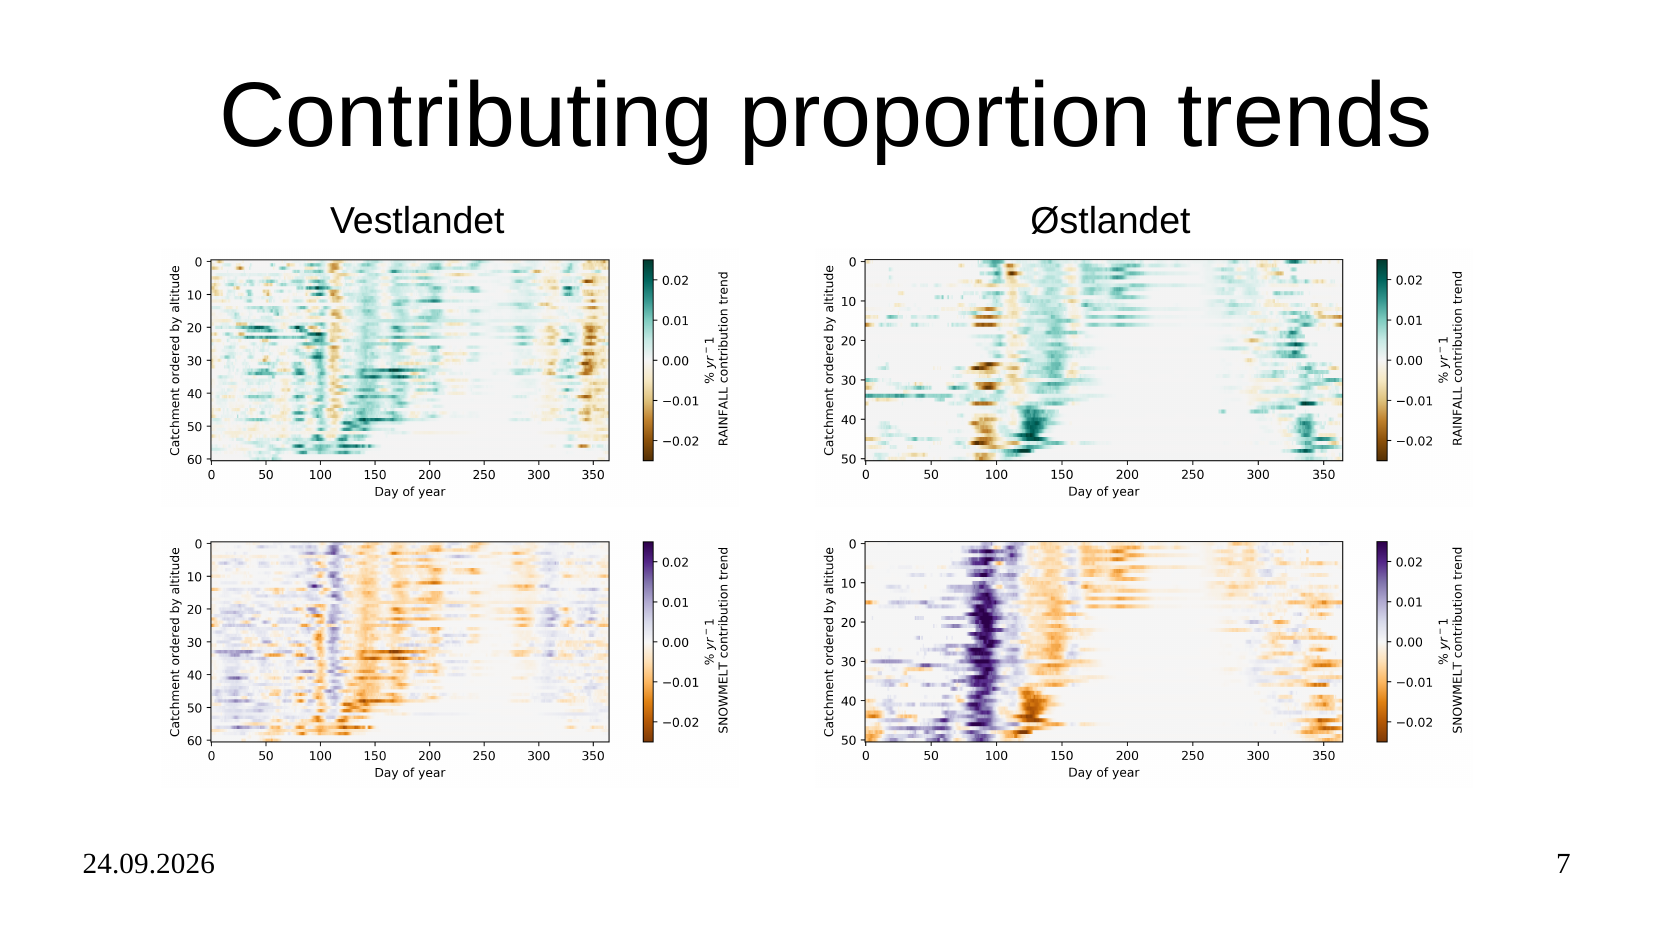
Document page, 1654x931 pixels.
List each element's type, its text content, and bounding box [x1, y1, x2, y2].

picture [161, 248, 739, 507]
text_box Vestlandet [315, 192, 520, 250]
picture [815, 248, 1473, 507]
picture [161, 530, 739, 788]
text_box Østlandet [1015, 192, 1206, 249]
picture [815, 530, 1473, 788]
title Contributing proportion trends [82, 37, 1571, 193]
